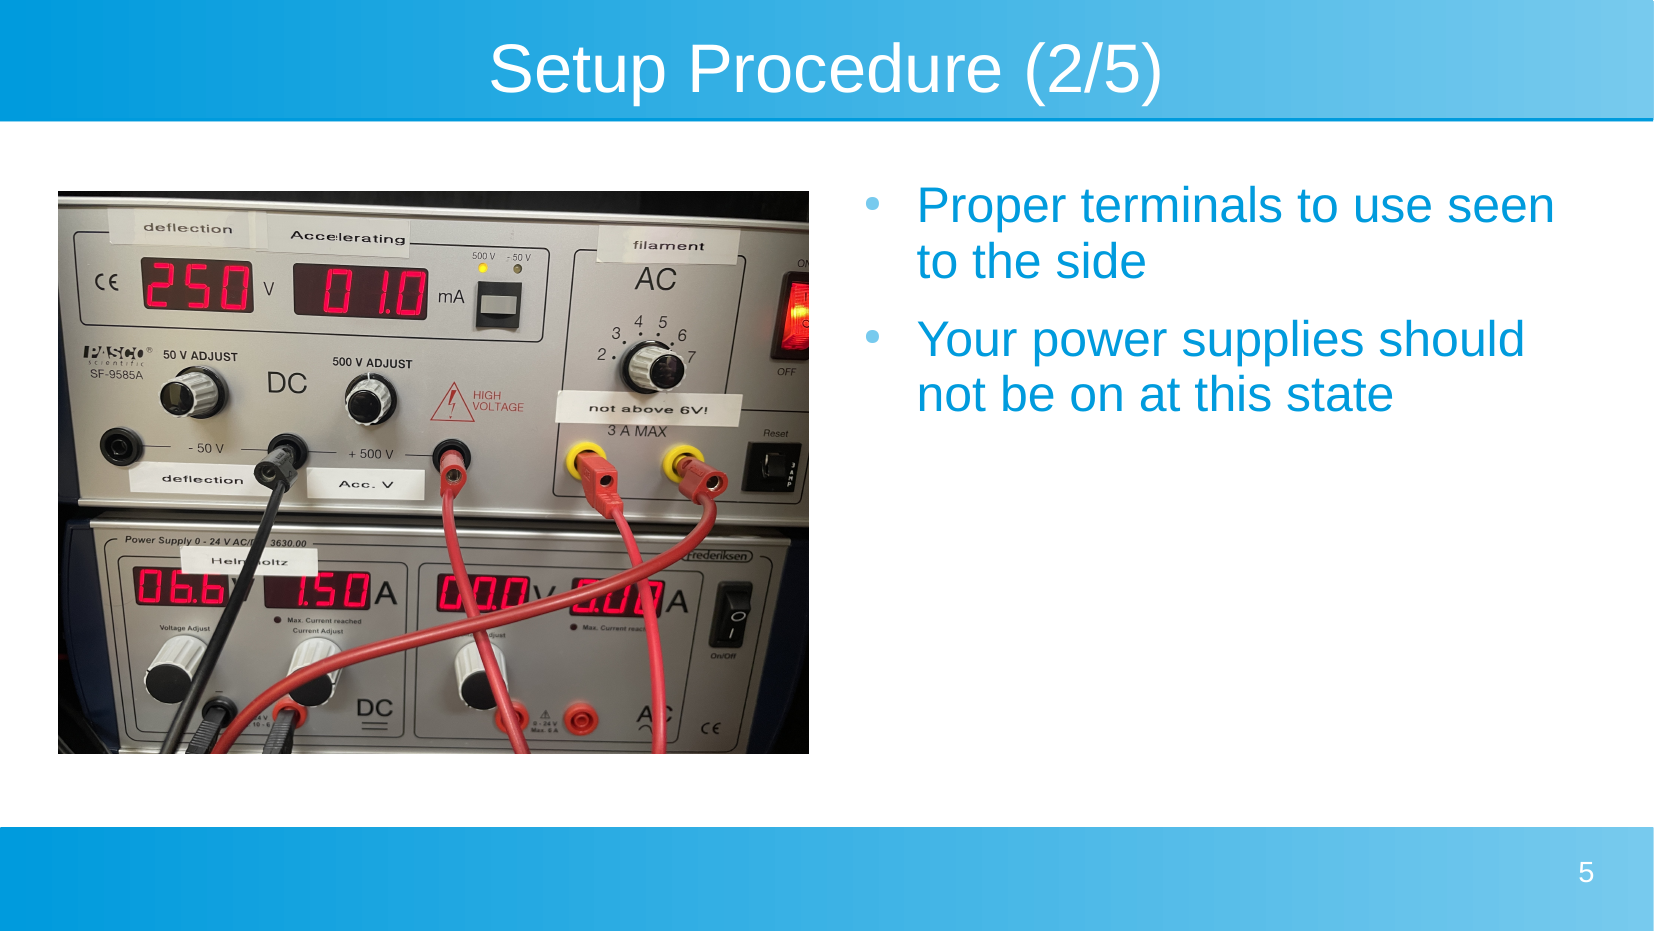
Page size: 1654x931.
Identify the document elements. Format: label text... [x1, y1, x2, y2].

list Proper terminals to use seen to the side Your power supplies should not be on at this state [845, 177, 1596, 768]
title Setup Procedure (2/5) [59, 29, 1595, 108]
picture [58, 191, 809, 754]
